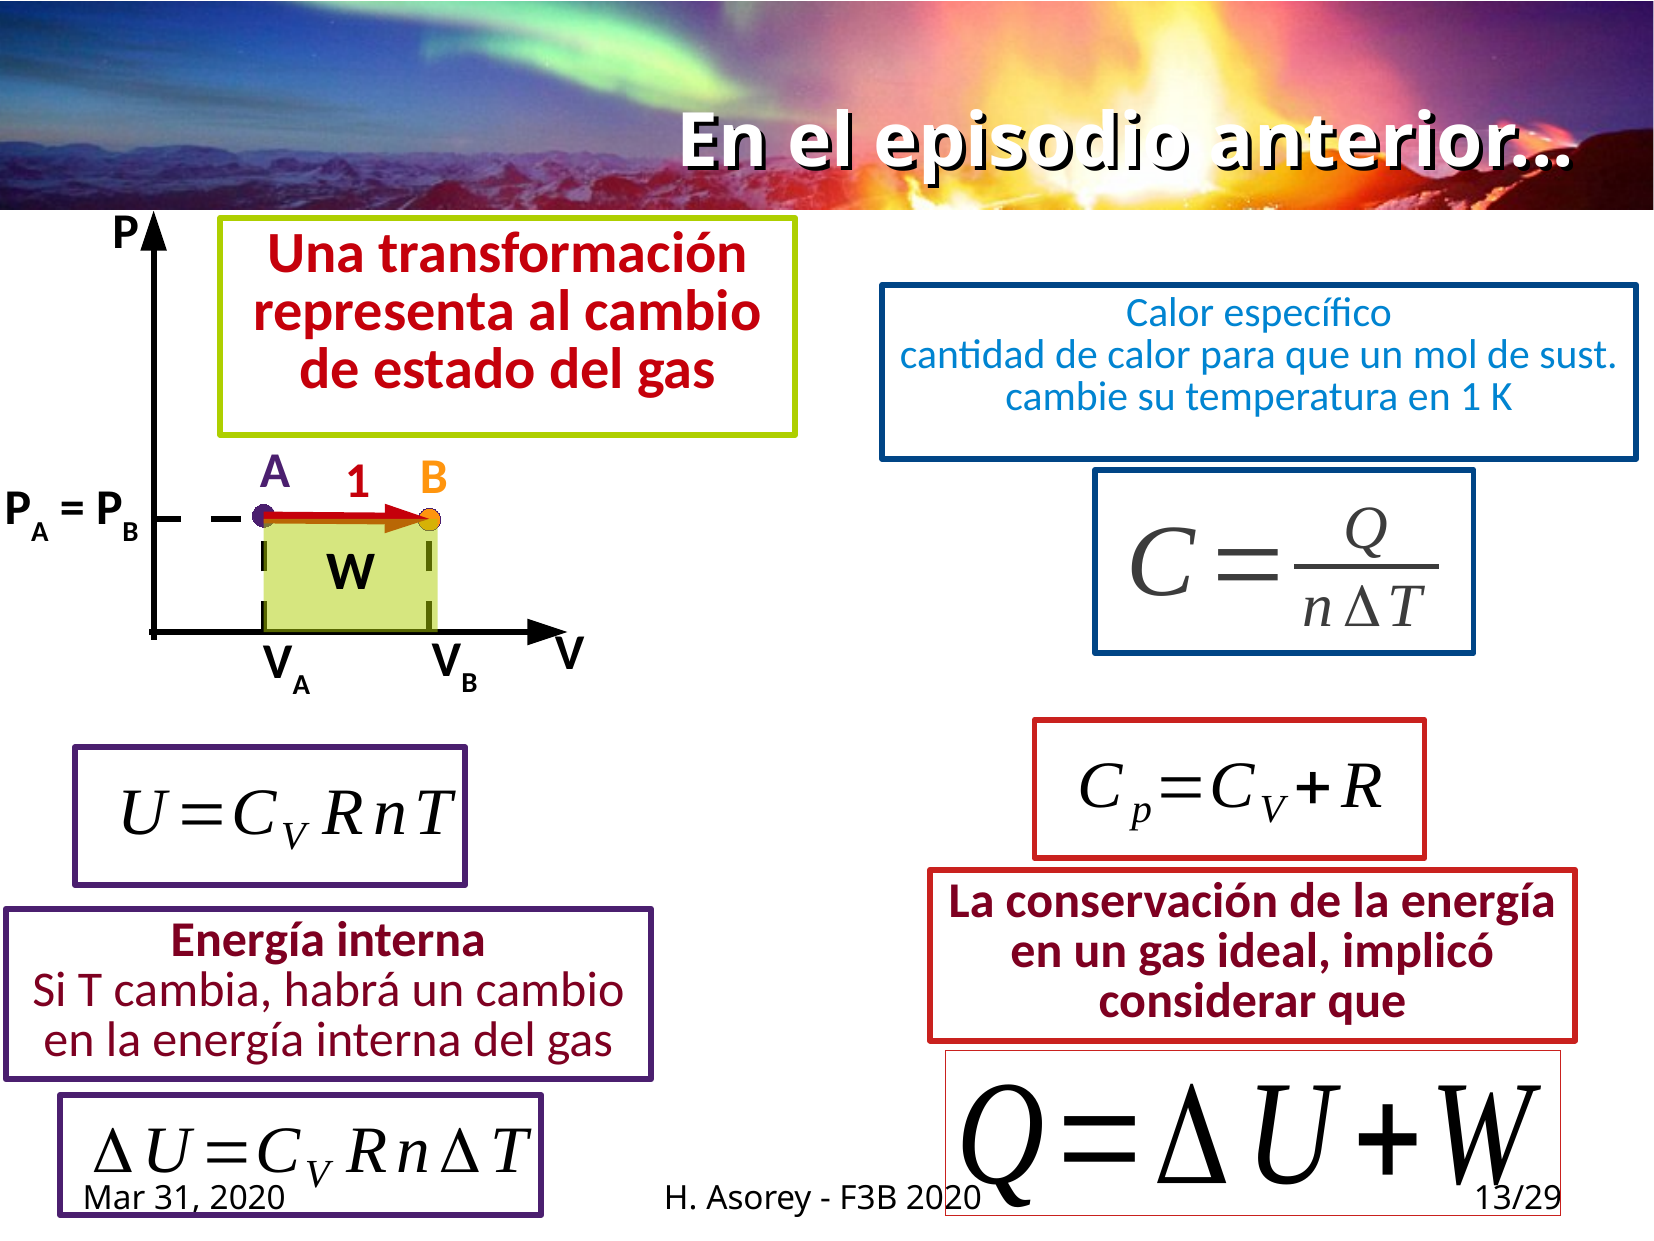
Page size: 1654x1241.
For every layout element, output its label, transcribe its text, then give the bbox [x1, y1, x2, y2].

text_box VA [248, 633, 340, 721]
text_box Energía interna Si T cambia, habrá un cambio en la energía interna del gas [5, 908, 651, 1080]
text_box VB [416, 631, 508, 718]
text_box 1 [330, 452, 481, 529]
text_box Calor específico cantidad de calor para que un mol de sust. cambie su temperatura en 1 K [882, 285, 1637, 459]
text_box V [540, 624, 609, 701]
text_box Una transformación representa al cambio de estado del gas [220, 217, 796, 436]
title En el episodio anterior... [86, 49, 1576, 226]
text_box [252, 504, 274, 528]
chart [1071, 748, 1391, 832]
chart [1120, 492, 1448, 641]
text_box La conservación de la energía en un gas ideal, implicó considerar que [930, 869, 1576, 1041]
text_box W [263, 518, 438, 633]
chart [945, 1050, 1561, 1216]
chart [111, 775, 462, 859]
text_box A [245, 443, 314, 519]
chart [84, 1112, 538, 1197]
text_box P [97, 203, 164, 280]
picture [0, 1, 1654, 210]
text_box PA = PB [0, 480, 215, 567]
